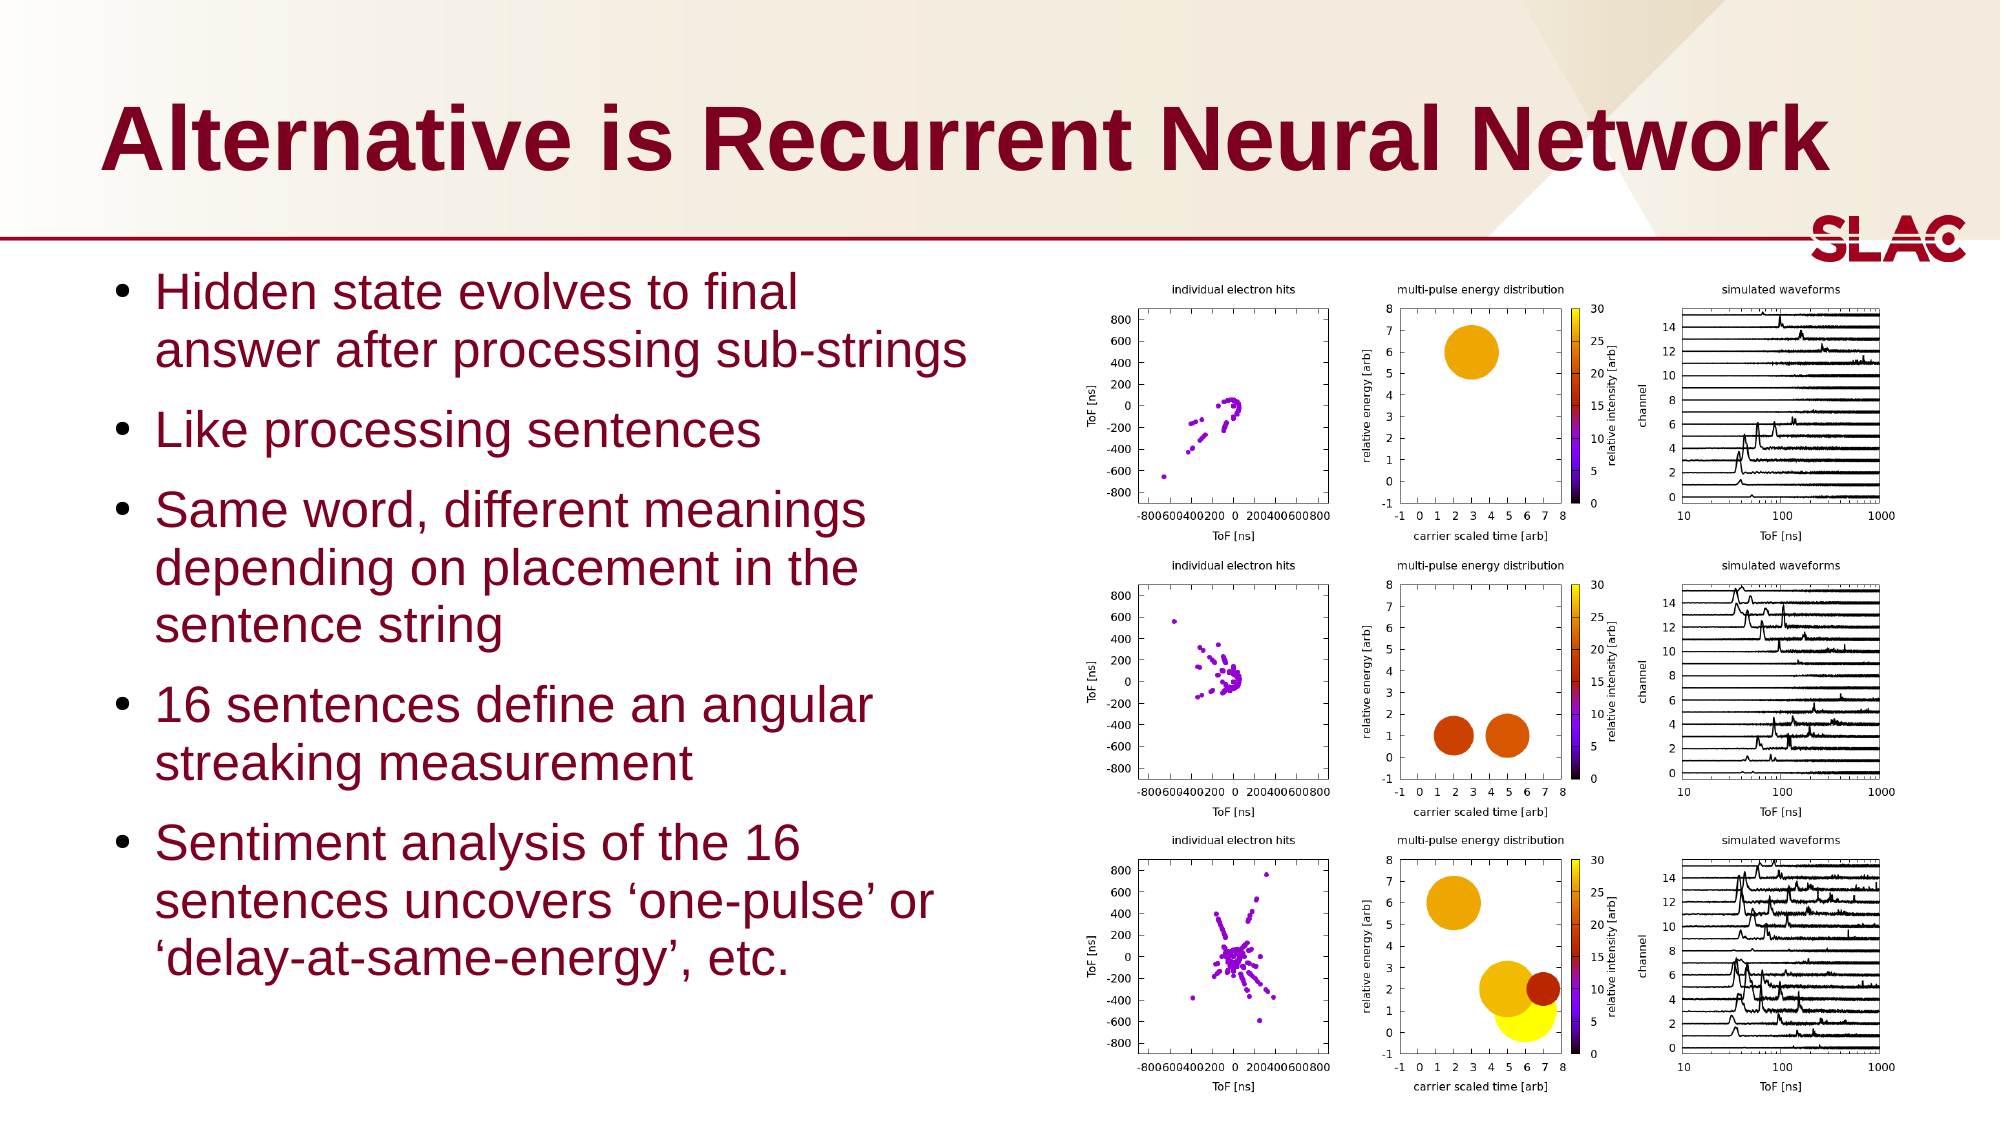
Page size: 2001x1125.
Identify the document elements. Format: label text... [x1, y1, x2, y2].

picture [1080, 269, 1906, 1096]
list Hidden state evolves to final answer after processing sub-strings Like processing sentences Same word, different meanings depending on placement in the sentence string 16 sentences define an angular streaking measurement Sentiment analysis of the 16 sentences uncovers ‘one-pulse’ or ‘delay-at-same-energy’, etc. [99, 263, 976, 1051]
picture [0, 0, 2001, 262]
title Alternative is Recurrent Neural Network [99, 44, 1900, 233]
